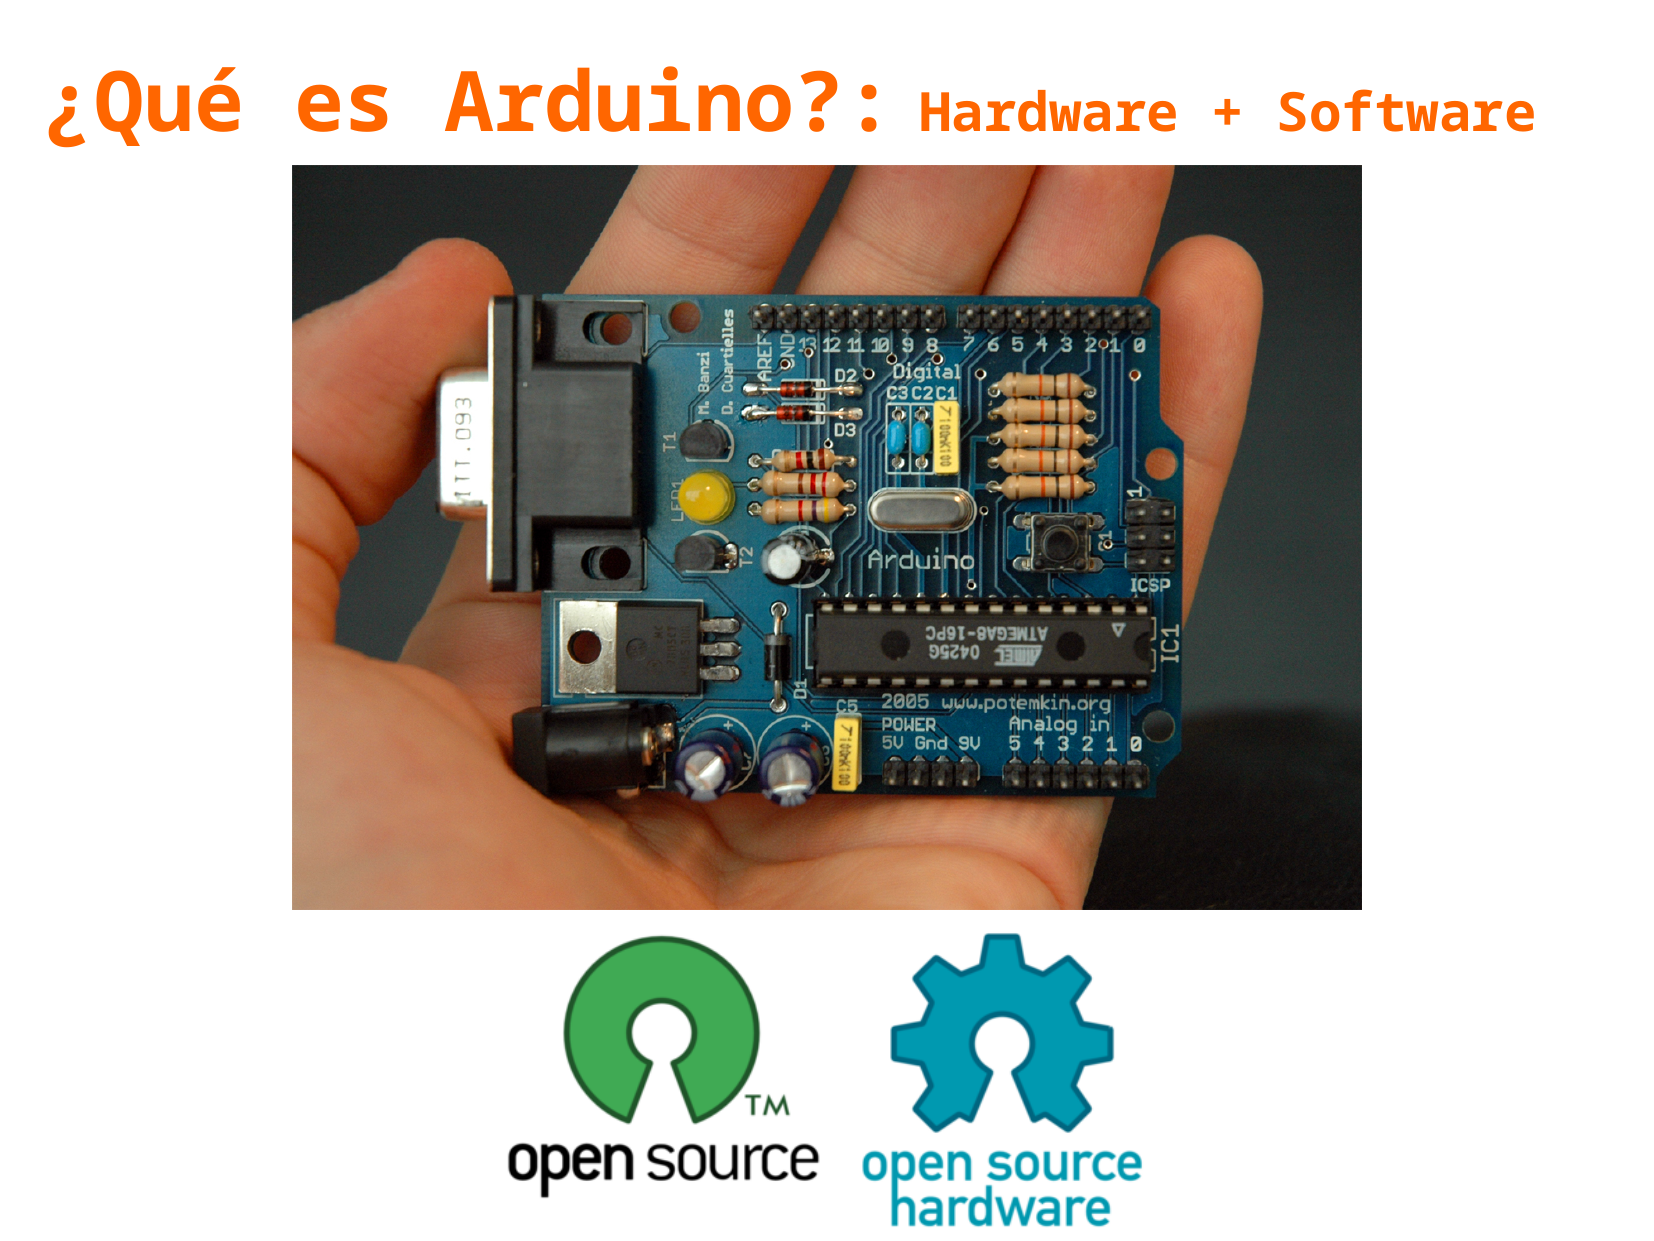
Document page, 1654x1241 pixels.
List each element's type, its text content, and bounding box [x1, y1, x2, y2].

text_box ¿Qué es Arduino?: Hardware + Software [29, 35, 1642, 199]
picture [340, 927, 1313, 1235]
picture [292, 165, 1362, 910]
